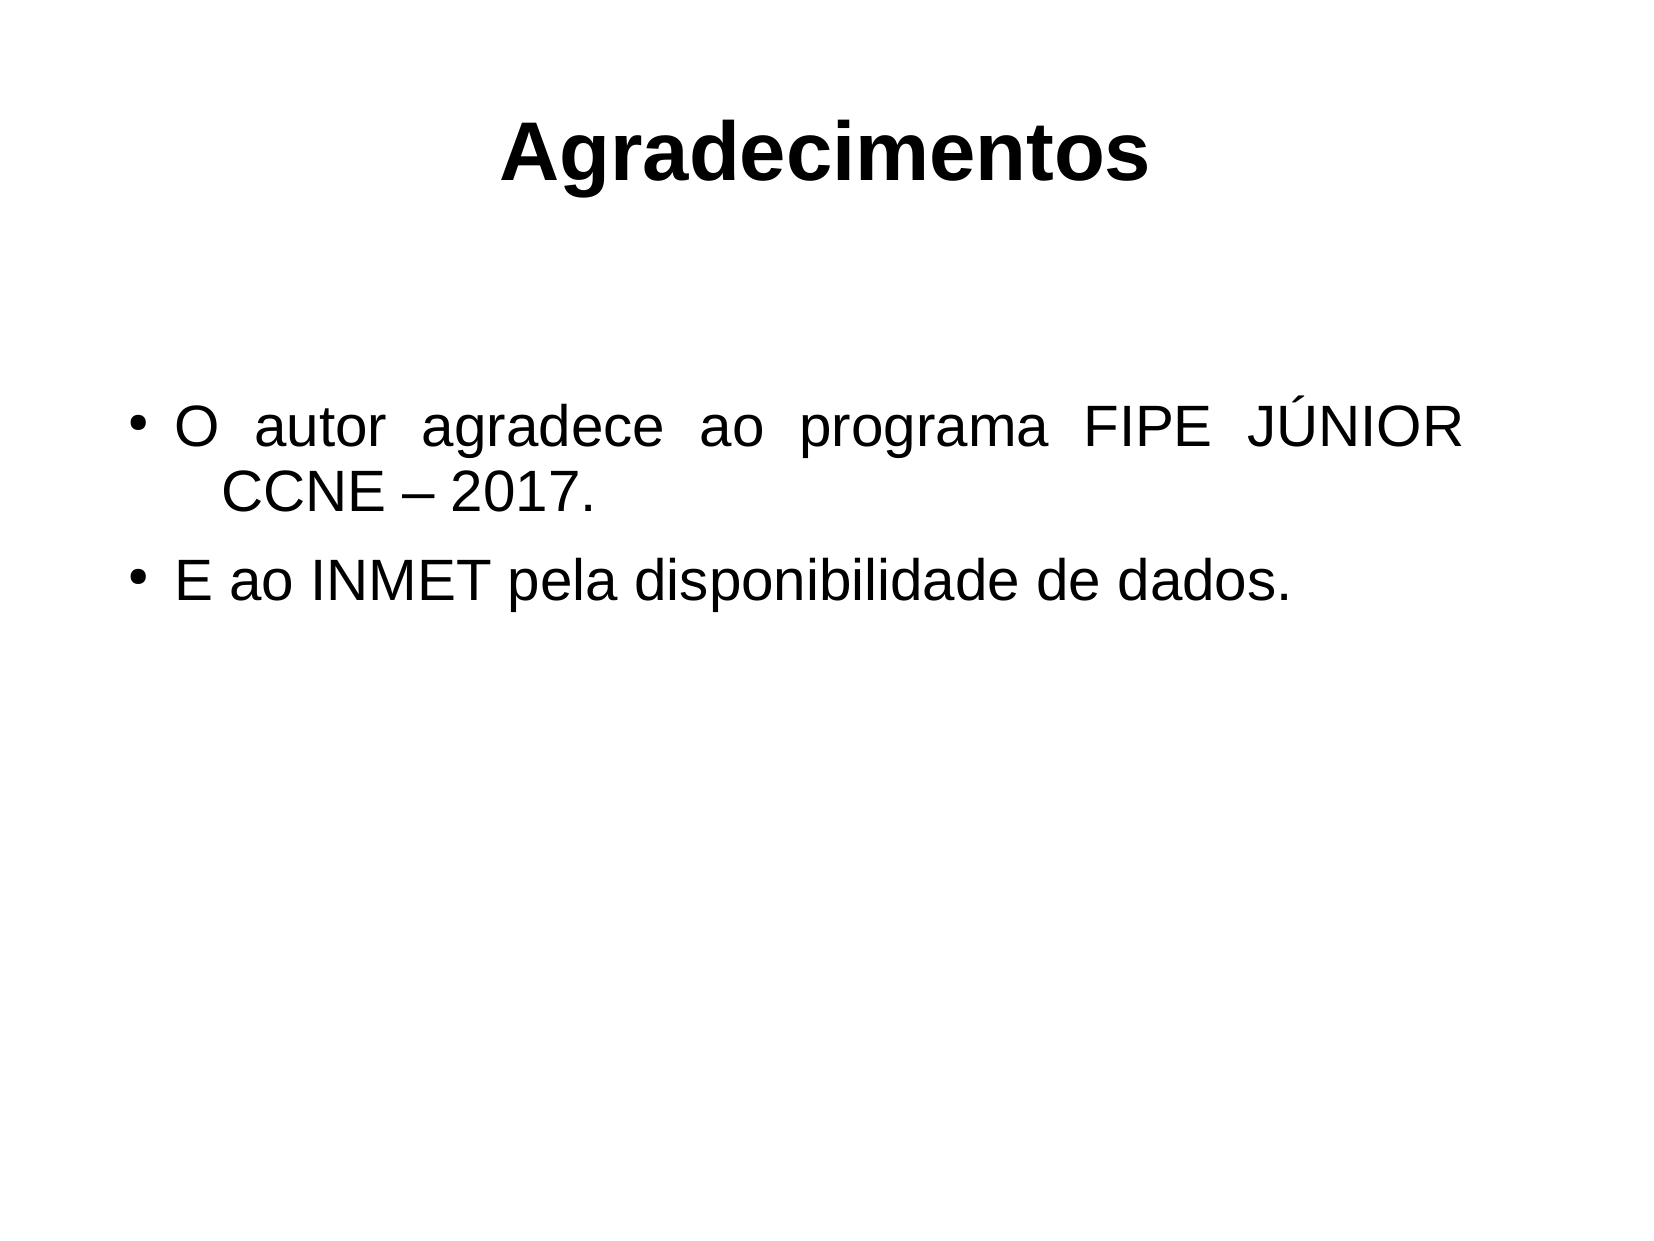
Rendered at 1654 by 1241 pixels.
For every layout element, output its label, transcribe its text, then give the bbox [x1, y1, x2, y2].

list O autor agradece ao programa FIPE JÚNIOR CCNE – 2017. E ao INMET pela disponibilidade de dados. [28, 390, 1516, 661]
title Agradecimentos [82, 49, 1569, 255]
